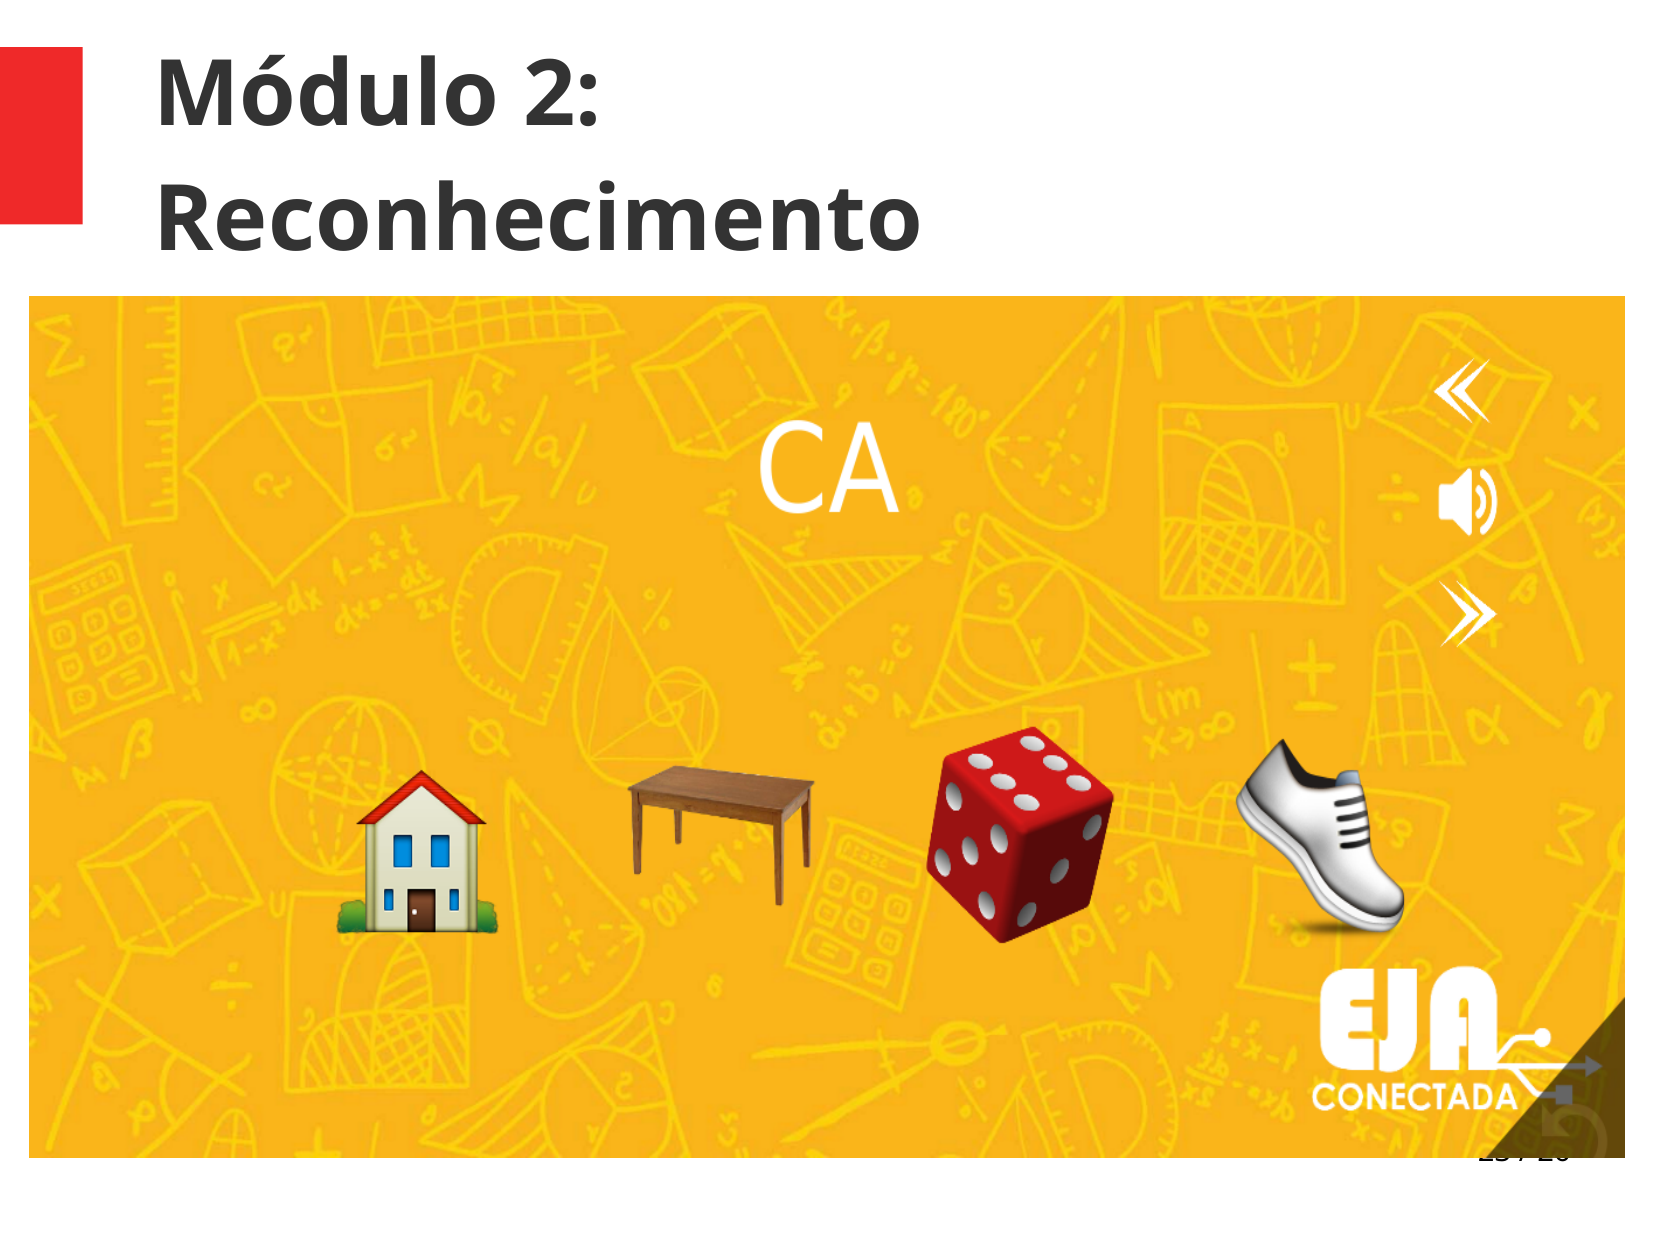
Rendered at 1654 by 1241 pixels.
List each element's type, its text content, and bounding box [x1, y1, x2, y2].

title Módulo 2: Reconhecimento [118, 37, 1571, 269]
picture [29, 296, 1625, 1158]
